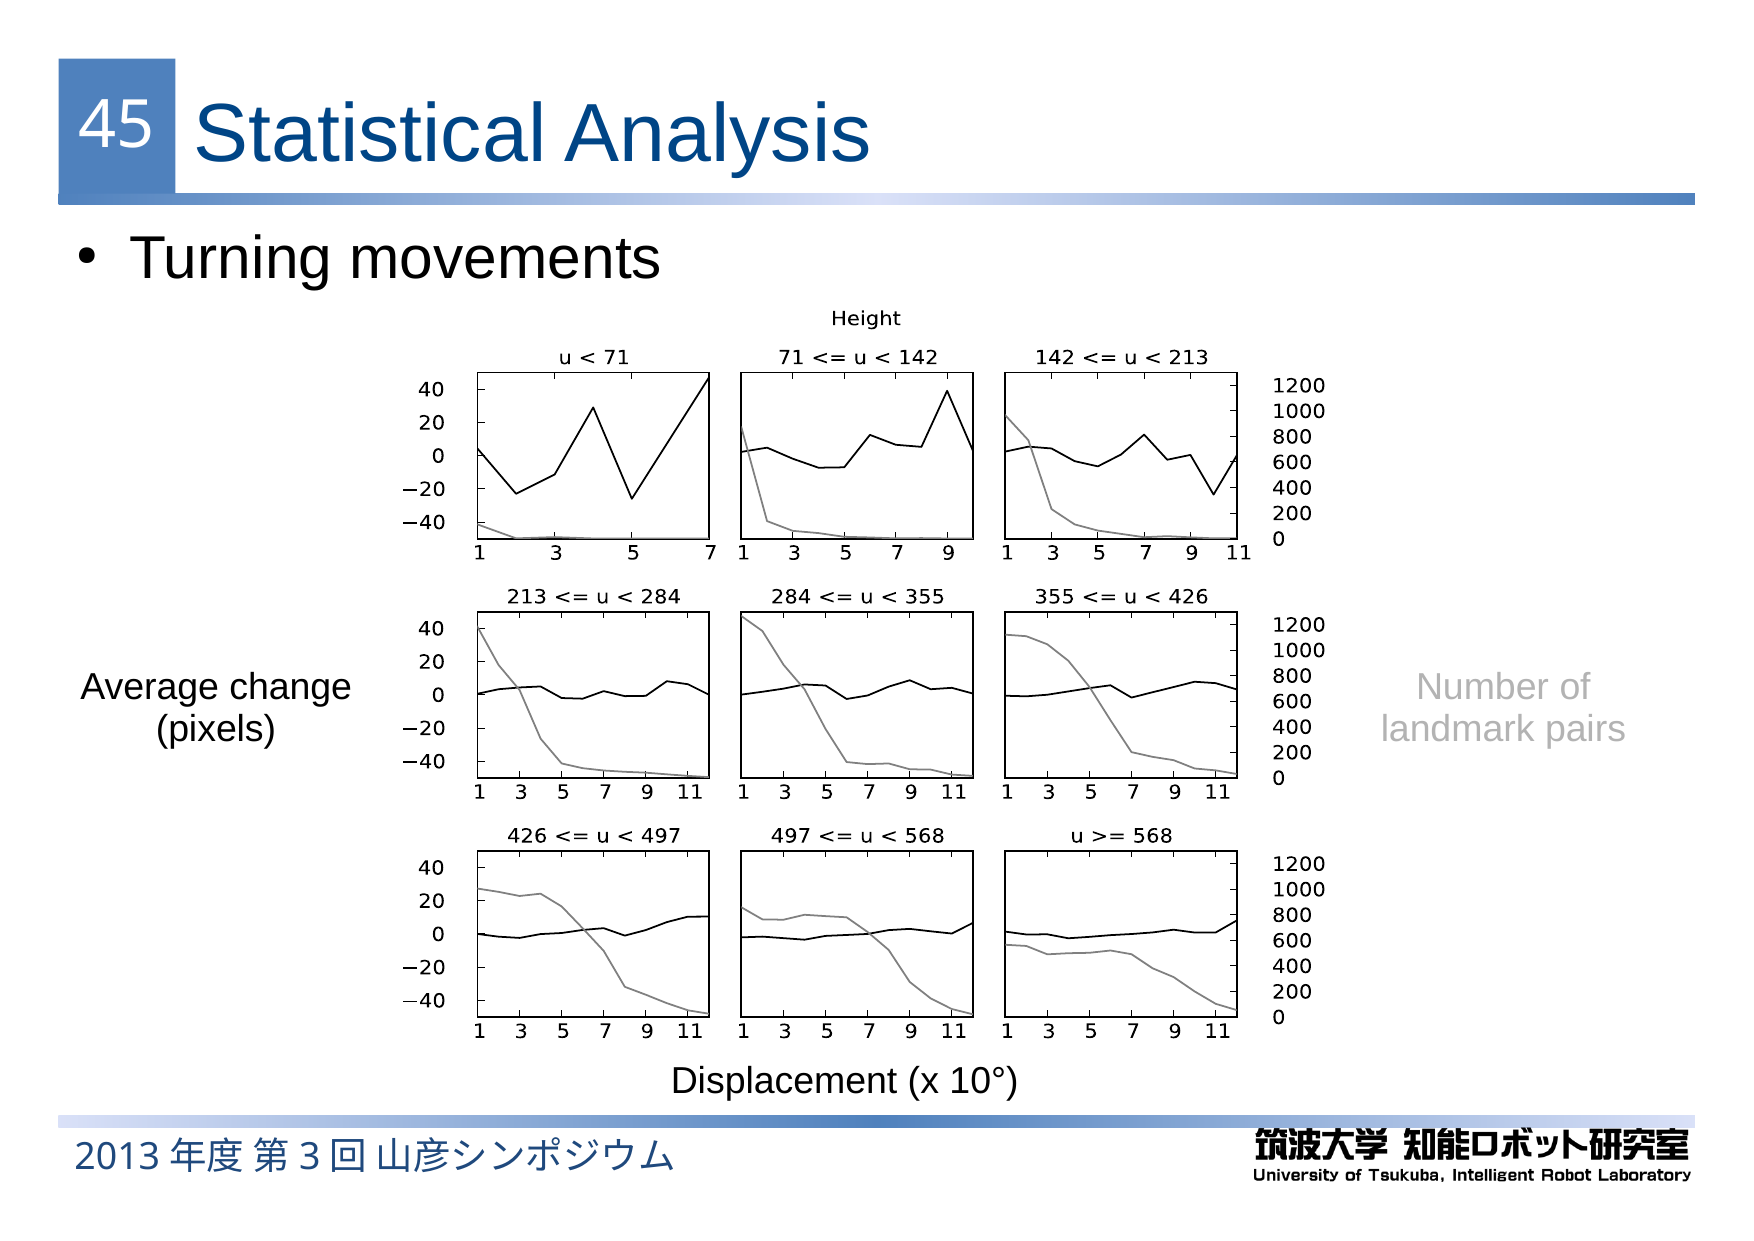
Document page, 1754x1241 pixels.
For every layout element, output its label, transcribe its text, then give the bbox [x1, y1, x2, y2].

text_box Number of landmark pairs [1345, 658, 1661, 758]
picture [388, 298, 1334, 1049]
picture [1252, 1127, 1691, 1182]
text_box Displacement (x 10°) [538, 1051, 1151, 1109]
title Statistical Analysis [193, 61, 1651, 205]
list Turning movements [58, 223, 1696, 876]
text_box Average change (pixels) [58, 658, 374, 758]
